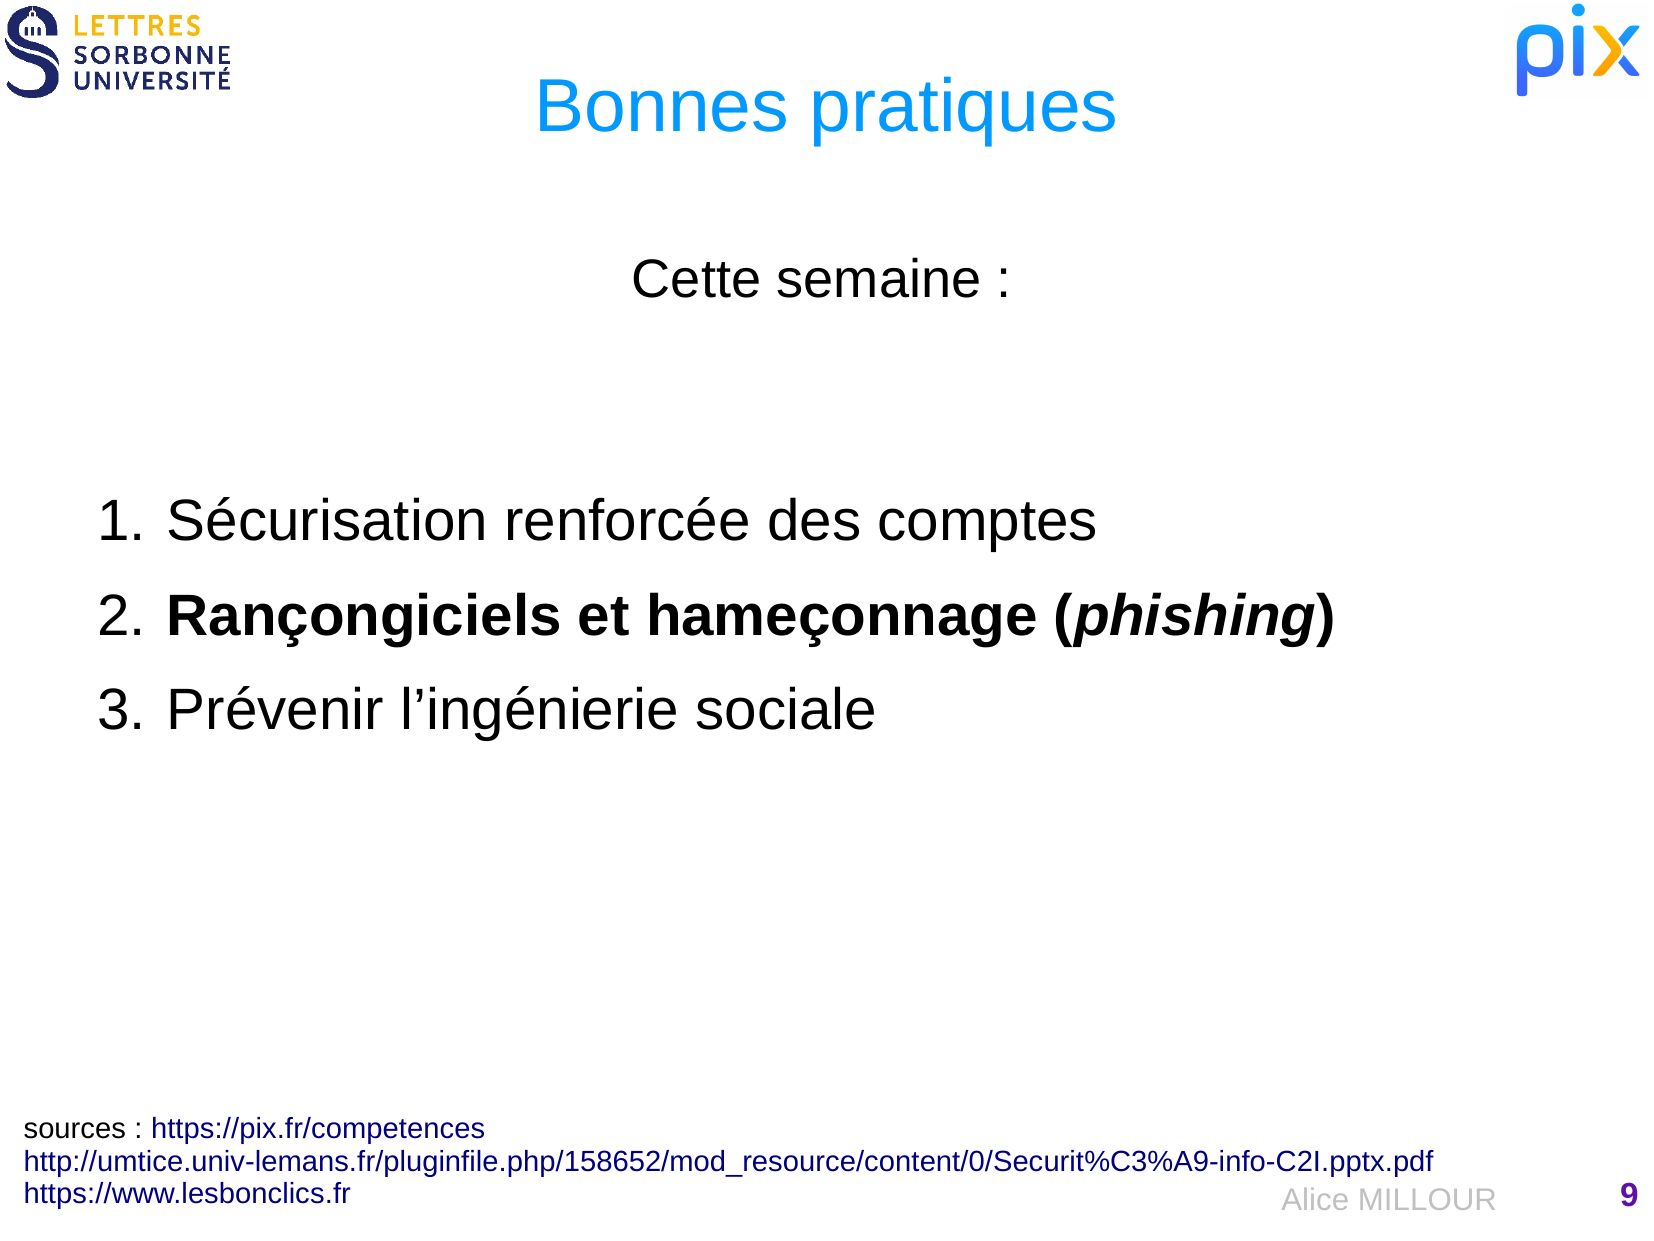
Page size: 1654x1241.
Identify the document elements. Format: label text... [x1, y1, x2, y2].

title Bonnes pratiques [82, 2, 1571, 210]
list Sécurisation renforcée des comptes Rançongiciels et hameçonnage (phishing) Prévenir l’ingénierie sociale [79, 207, 1568, 928]
text_box sources : https://pix.fr/competences http://umtice.univ-lemans.fr/pluginfile.php/158652/mod_resource/content/0/Securit%C3%A9-info-C2I.pptx.pdf https://www.lesbonclics.fr [0, 1104, 1654, 1241]
picture [1571, 2, 1648, 98]
text_box Cette semaine : [617, 240, 1028, 316]
picture [5, 6, 82, 98]
